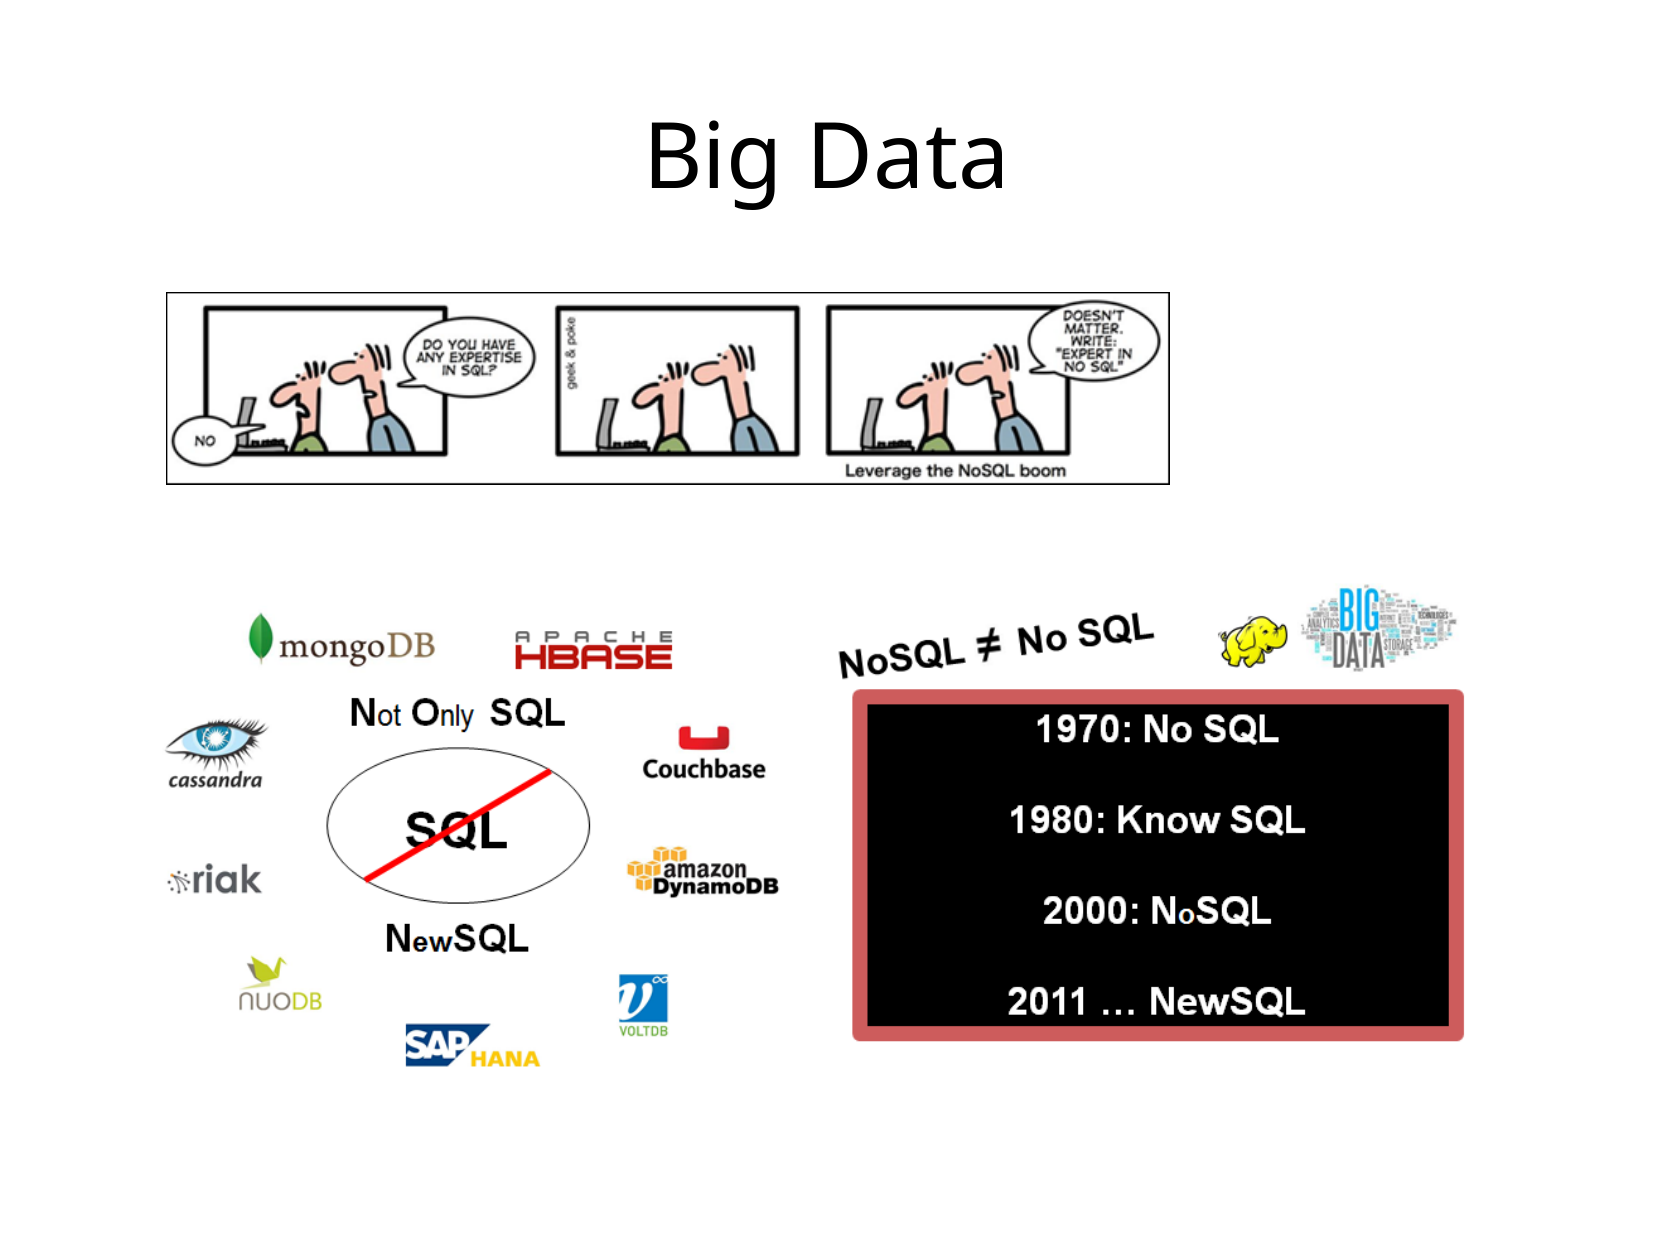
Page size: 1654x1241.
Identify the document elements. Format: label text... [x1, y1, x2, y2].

picture [82, 543, 1512, 1112]
title Big Data [82, 49, 1571, 257]
picture [166, 292, 1170, 485]
